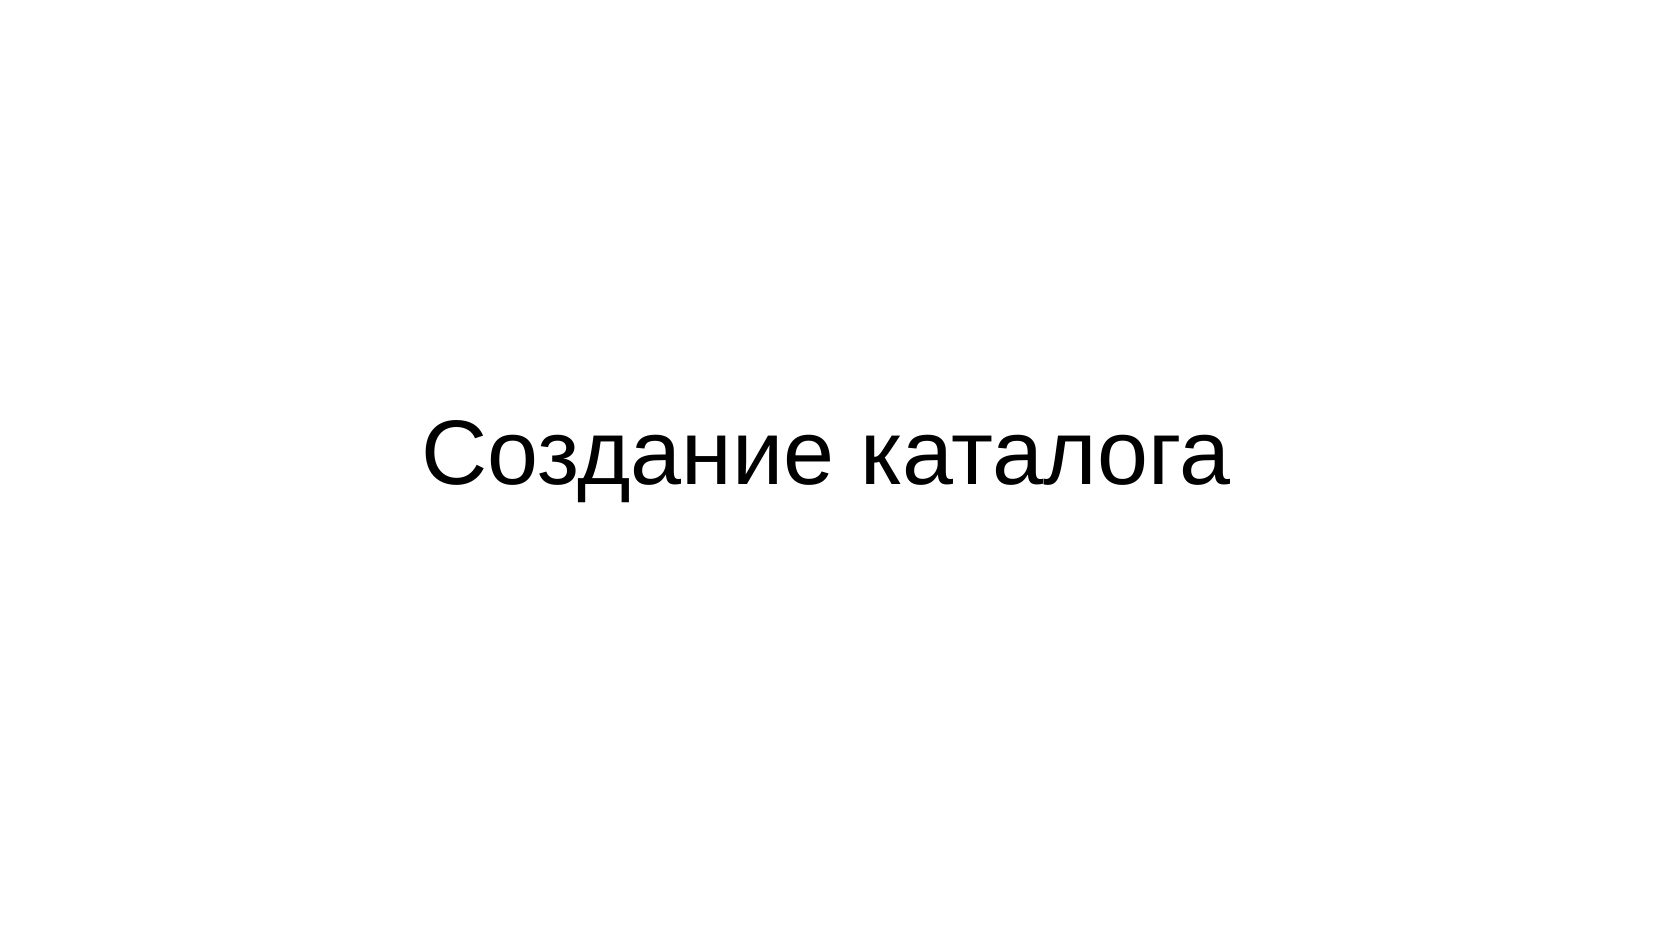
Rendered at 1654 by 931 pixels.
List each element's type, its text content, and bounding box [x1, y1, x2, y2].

title Создание каталога [82, 375, 1571, 531]
